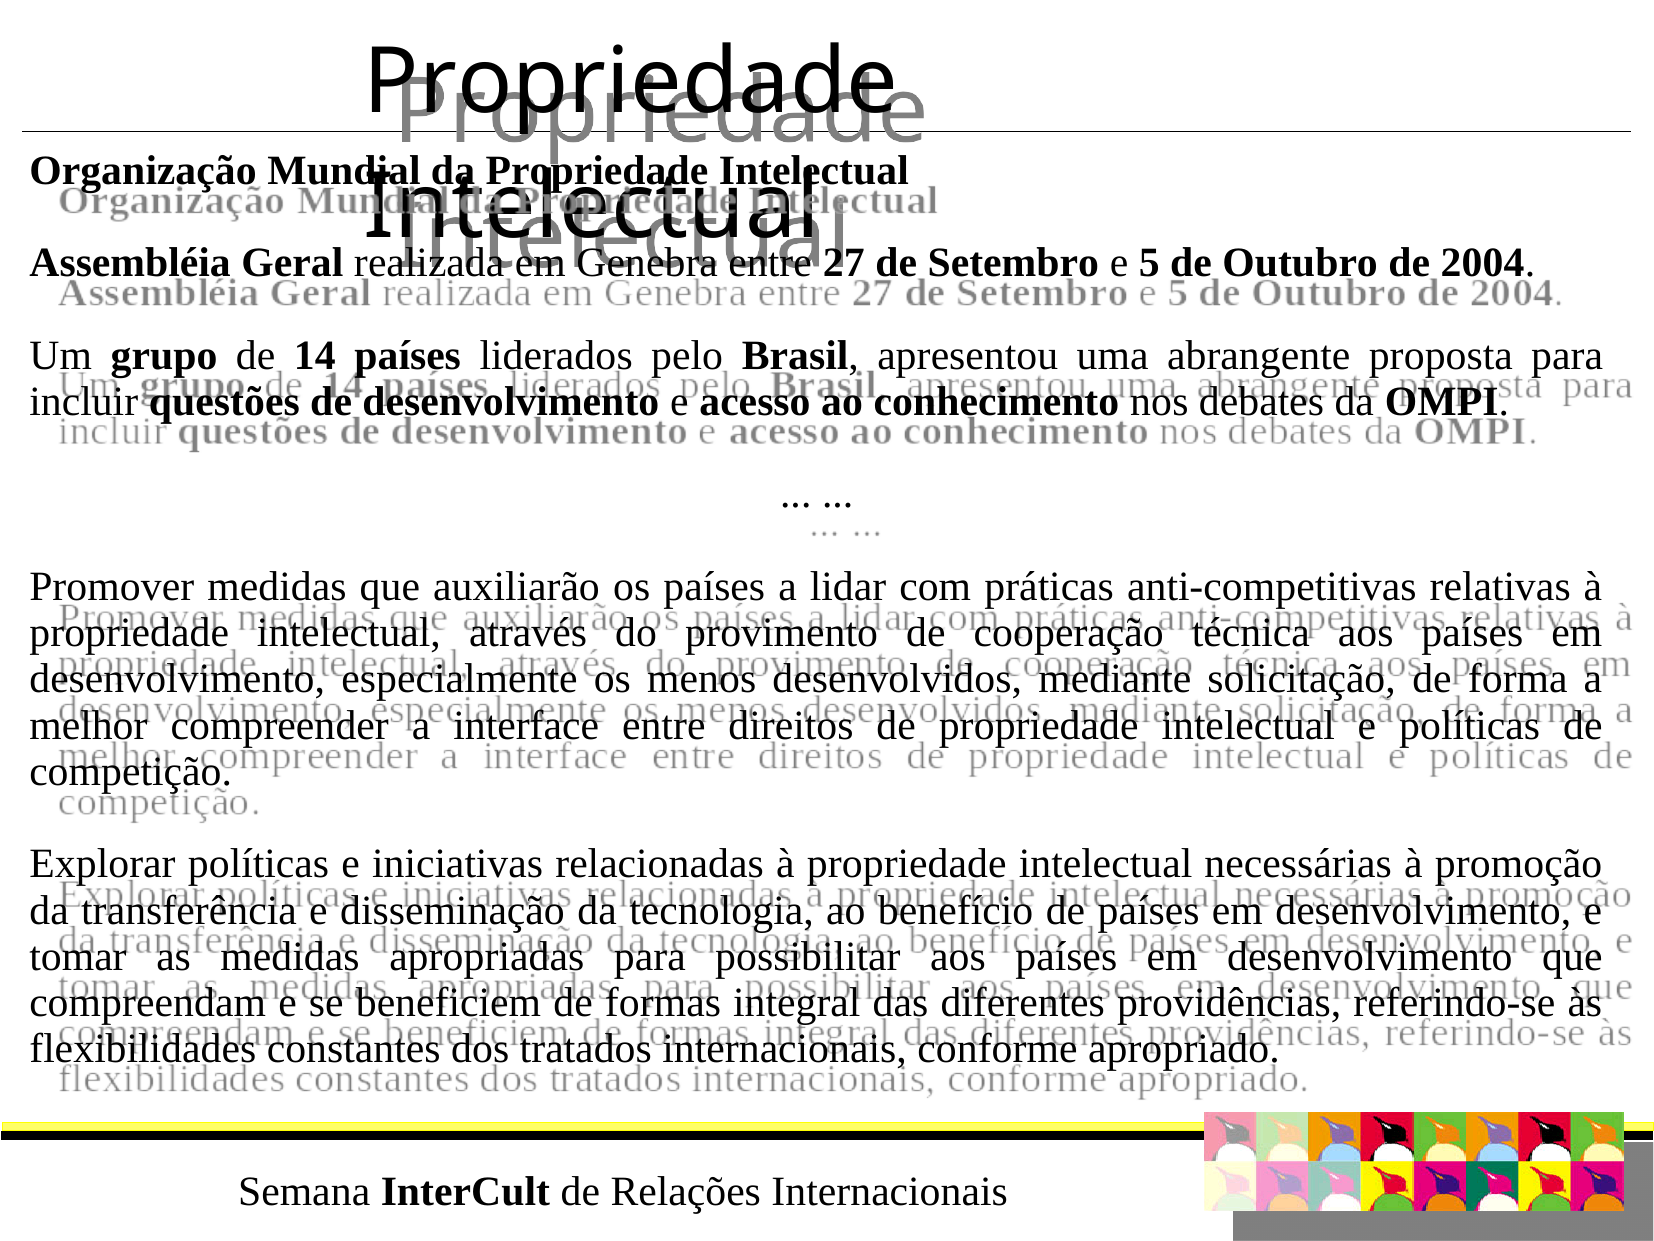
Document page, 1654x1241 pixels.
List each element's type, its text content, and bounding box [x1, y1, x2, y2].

text_box [1624, 1122, 1654, 1140]
text_box Semana InterCult de Relações Internacionais [238, 1168, 1009, 1217]
text_box [1, 1122, 1204, 1140]
text_box Organização Mundial da Propriedade Intelectual Assembléia Geral realizada em Genebra entre 27 de Setembro e 5 de Outubro de 2004. Um grupo de 14 países liderados pelo Brasil, apresentou uma abrangente proposta para incluir questões de desenvolvimento e acesso ao conhecimento nos debates da OMPI. ... ... Promover medidas que auxiliarão os países a lidar com práticas anti-competitivas relativas à propriedade intelectual, através do provimento de cooperação técnica aos países em desenvolvimento, especialmente os menos desenvolvidos, mediante solicitação, de forma a melhor compreender a interface entre direitos de propriedade intelectual e políticas de competição. Explorar políticas e iniciativas relacionadas à propriedade intelectual necessárias à promoção da transferência e disseminação da tecnologia, ao benefício de países em desenvolvimento, e tomar as medidas apropriadas para possibilitar aos países em desenvolvimento que compreendam e se beneficiem de formas integral das diferentes providências, referindo-se às flexibilidades constantes dos tratados internacionais, conforme apropriado. [29, 146, 1605, 1072]
chart [1204, 1112, 1624, 1211]
text_box Propriedade Intelectual [363, 14, 1294, 125]
